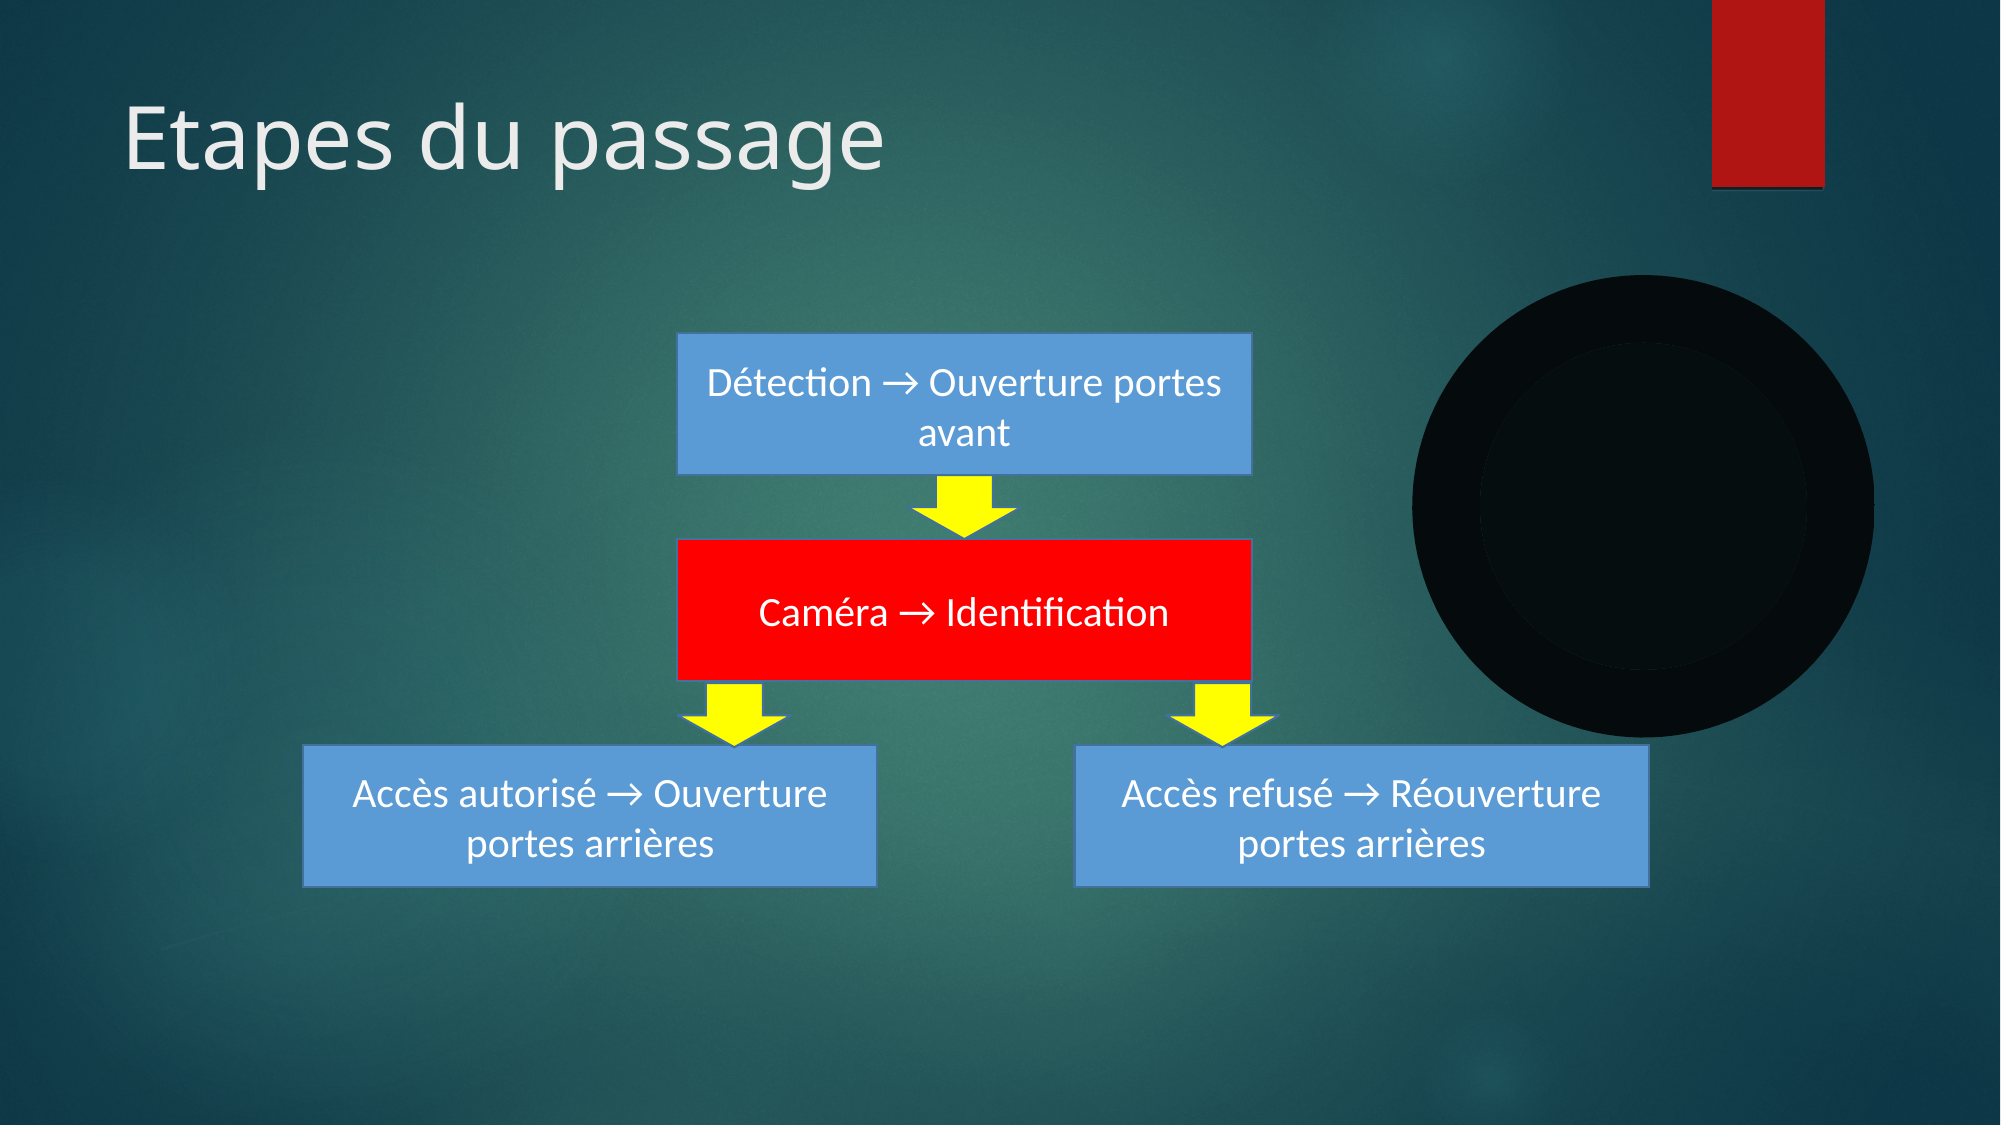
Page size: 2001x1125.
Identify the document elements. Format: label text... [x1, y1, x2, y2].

text_box [907, 475, 1022, 540]
text_box Détection → Ouverture portes avant [677, 333, 1252, 475]
text_box Accès refusé → Réouverture portes arrières [1075, 745, 1649, 887]
title Etapes du passage [106, 74, 1649, 305]
text_box [677, 683, 792, 748]
text_box Accès autorisé → Ouverture portes arrières [303, 745, 877, 887]
text_box Caméra → Identification [677, 539, 1252, 681]
text_box [1165, 683, 1280, 748]
